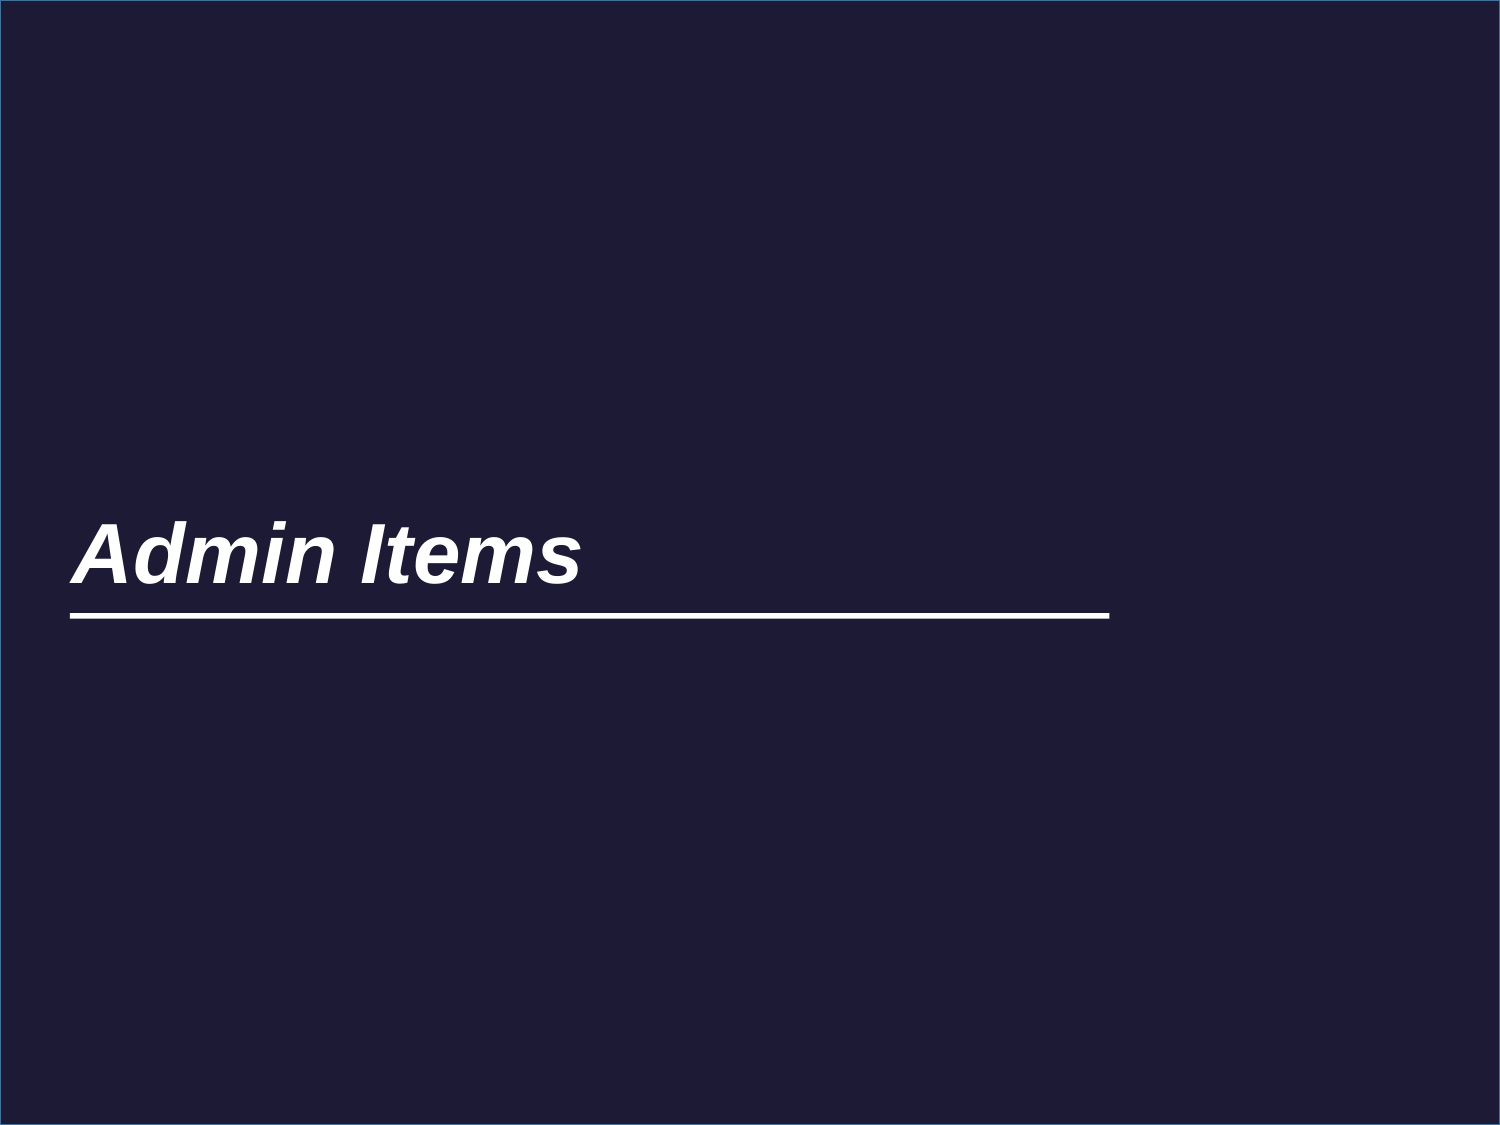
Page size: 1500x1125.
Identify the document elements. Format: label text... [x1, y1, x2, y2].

title Admin Items [64, 484, 1415, 628]
